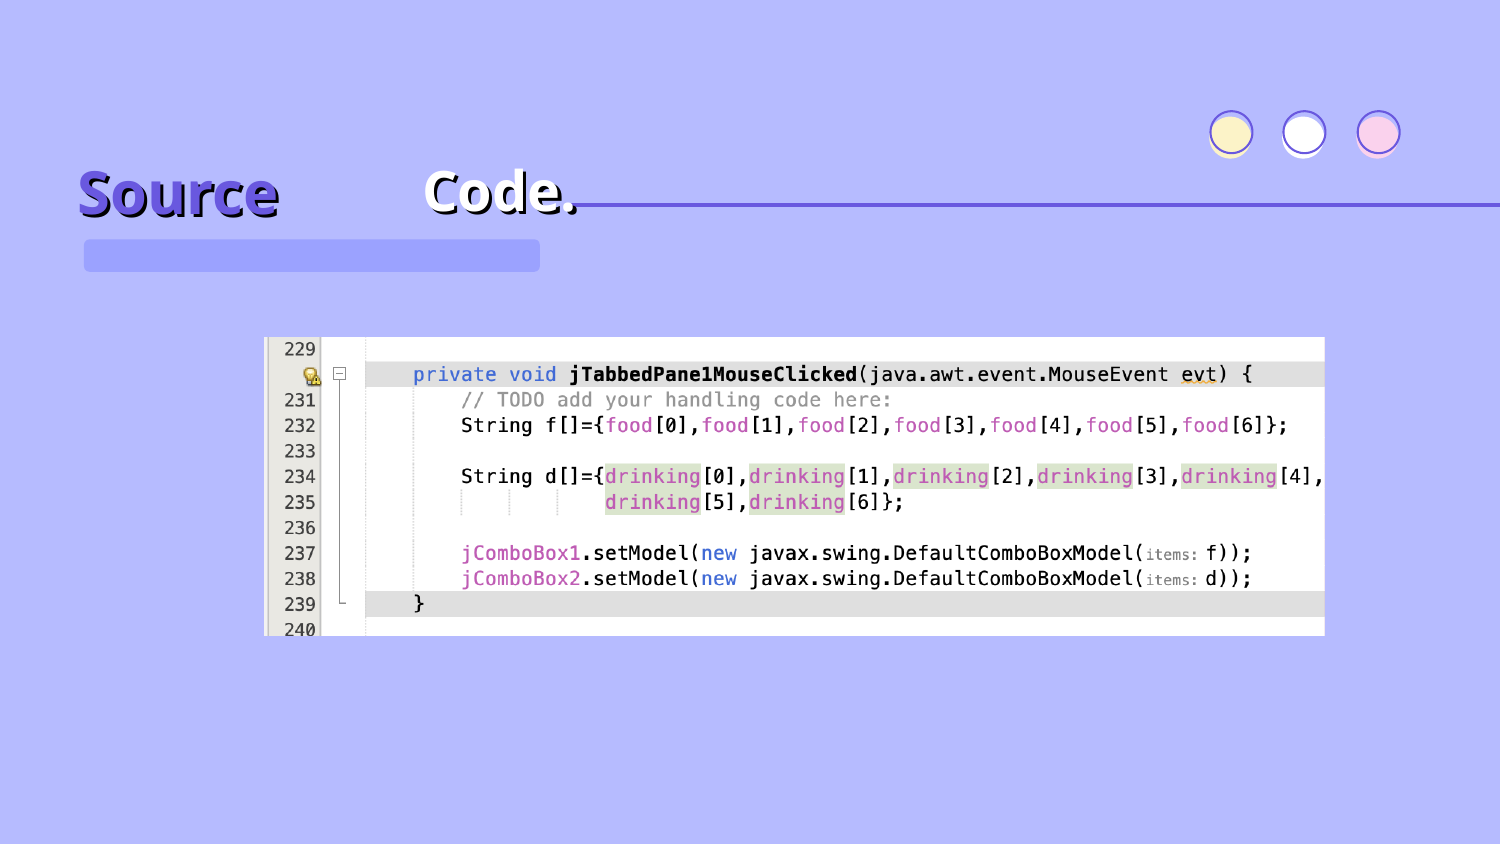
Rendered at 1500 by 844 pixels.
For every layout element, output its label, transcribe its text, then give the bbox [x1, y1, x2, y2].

text_box [1209, 137, 1250, 159]
text_box [1285, 116, 1324, 152]
text_box [1356, 136, 1398, 159]
list Code. [562, 148, 673, 235]
text_box [1212, 116, 1251, 152]
text_box [83, 239, 540, 272]
text_box [1359, 116, 1398, 152]
list Source [62, 148, 562, 238]
text_box [1282, 137, 1323, 159]
picture [264, 337, 1325, 636]
